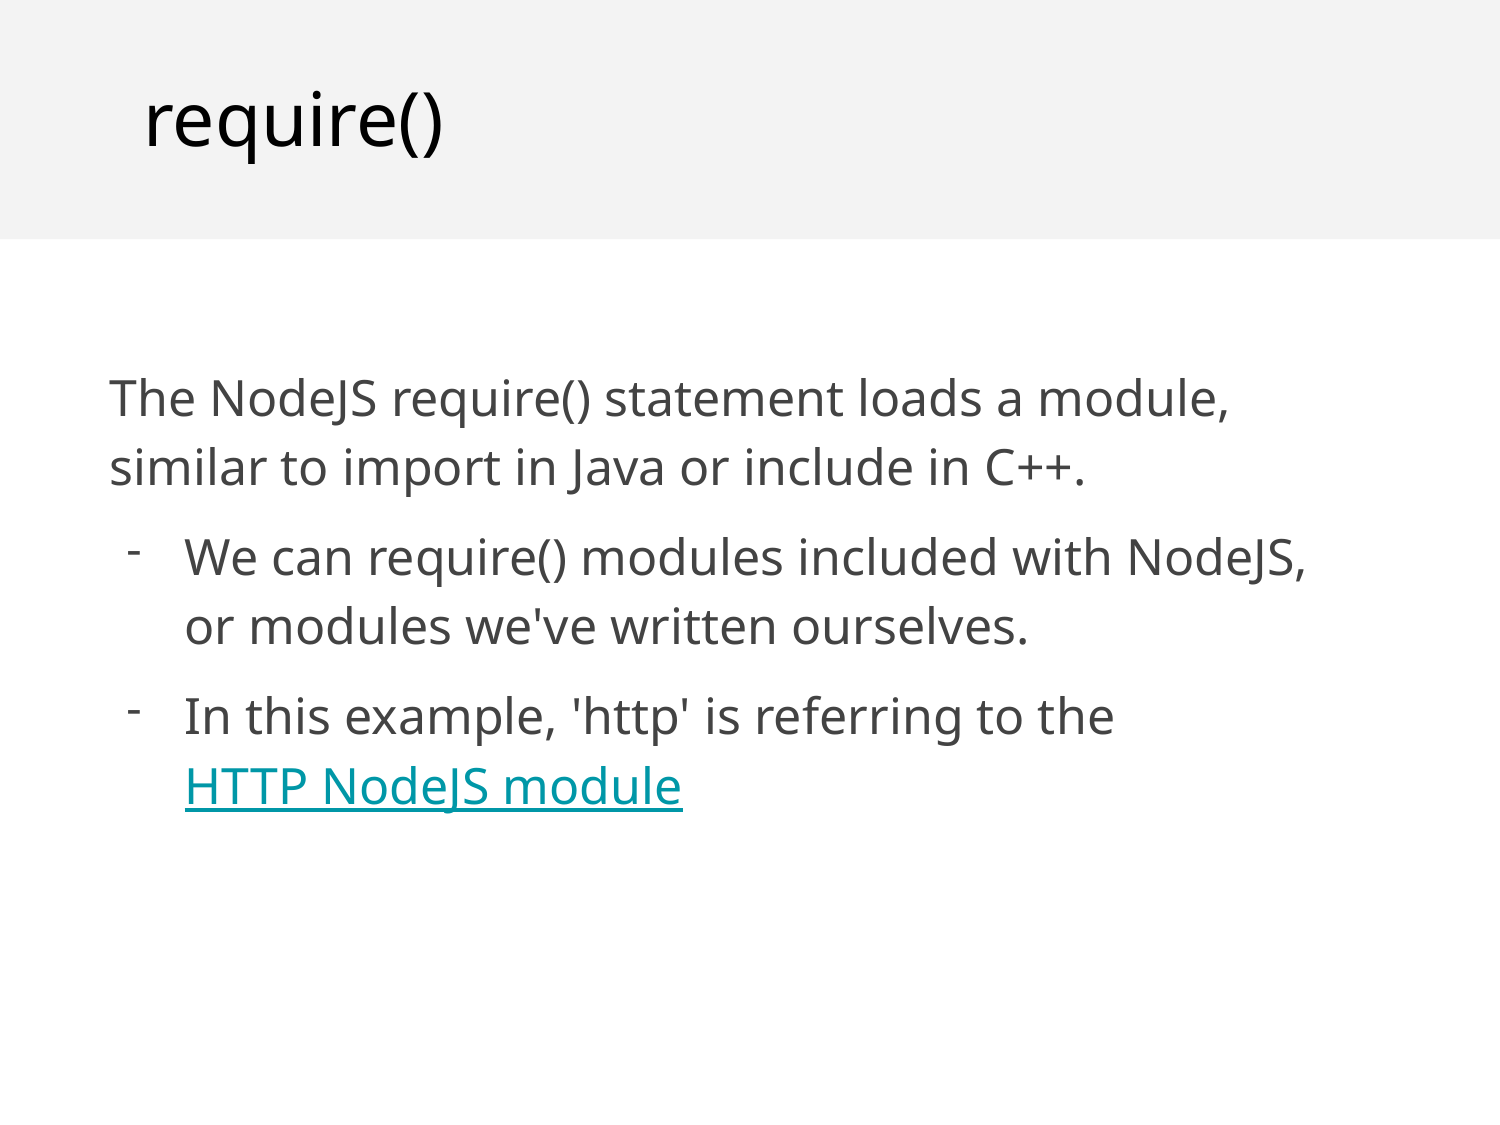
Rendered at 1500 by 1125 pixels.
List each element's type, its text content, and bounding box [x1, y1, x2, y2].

title require() [128, 56, 1372, 183]
list The NodeJS require() statement loads a module, similar to import in Java or include in C++. We can require() modules included with NodeJS, or modules we've written ourselves. In this example, 'http' is referring to the HTTP NodeJS module [94, 342, 1338, 837]
